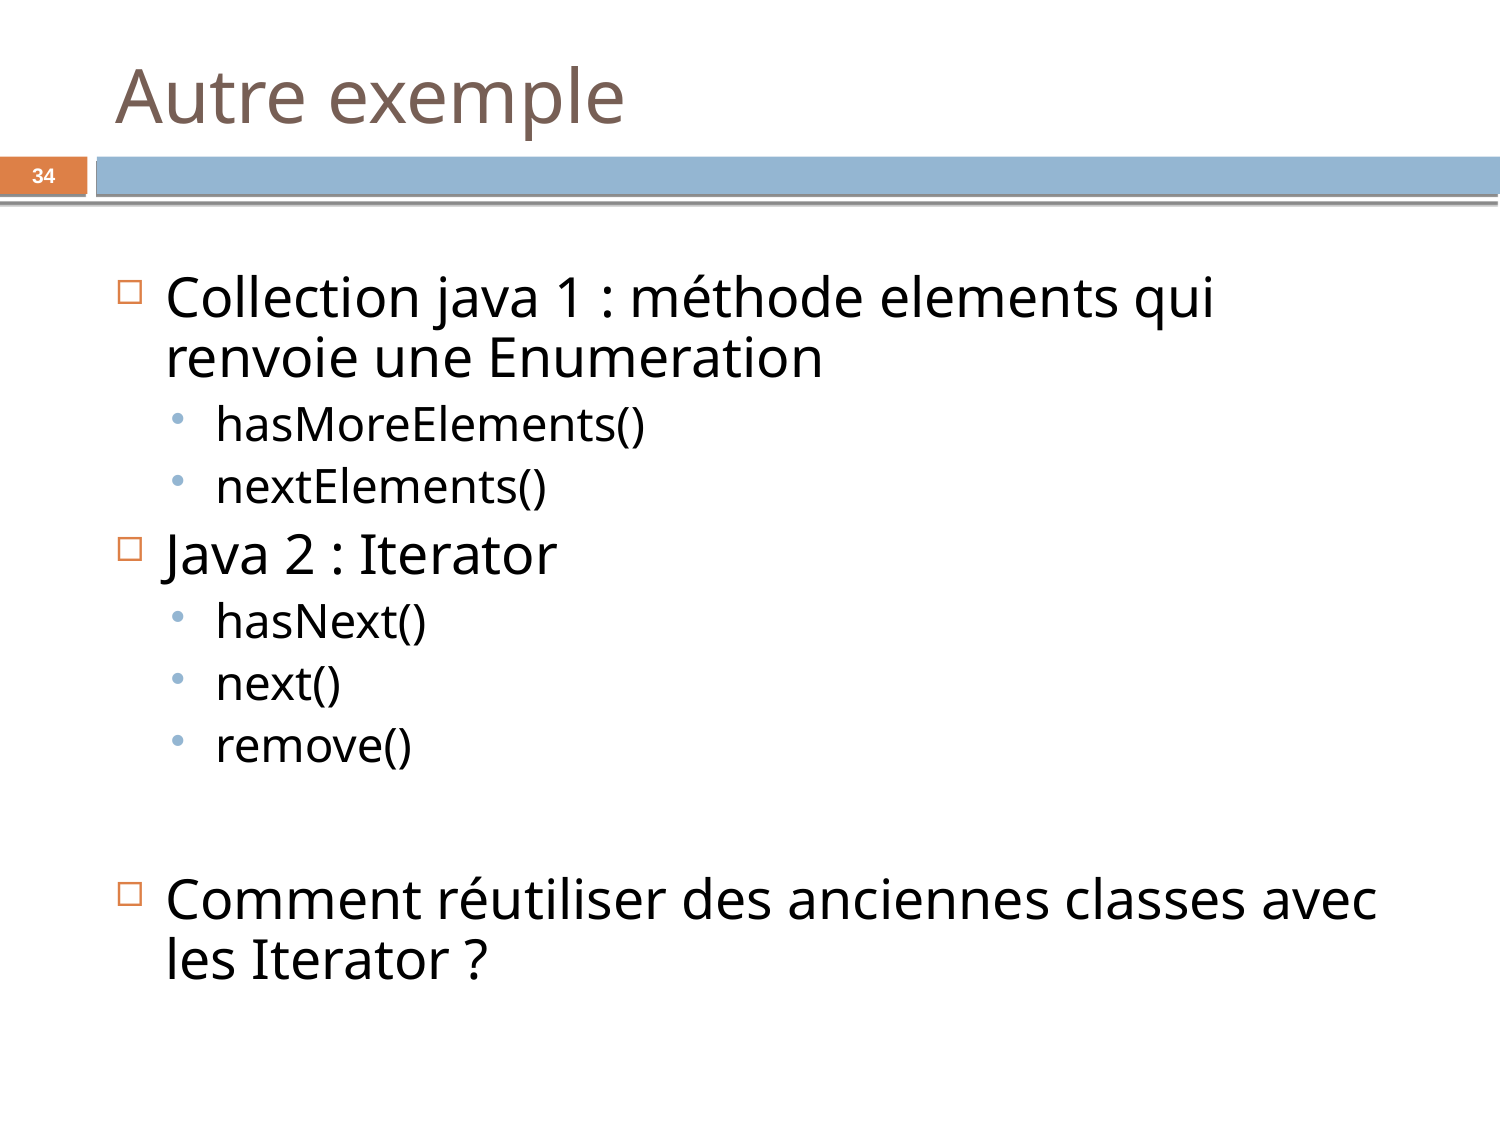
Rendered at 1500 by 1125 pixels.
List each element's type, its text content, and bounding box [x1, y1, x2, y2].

list Collection java 1 : méthode elements qui renvoie une Enumeration hasMoreElements() nextElements() Java 2 : Iterator hasNext() next() remove() Comment réutiliser des anciennes classes avec les Iterator ? [100, 262, 1438, 1000]
slide_number <numéro> [0, 155, 88, 196]
title Autre exemple [100, 37, 1438, 149]
